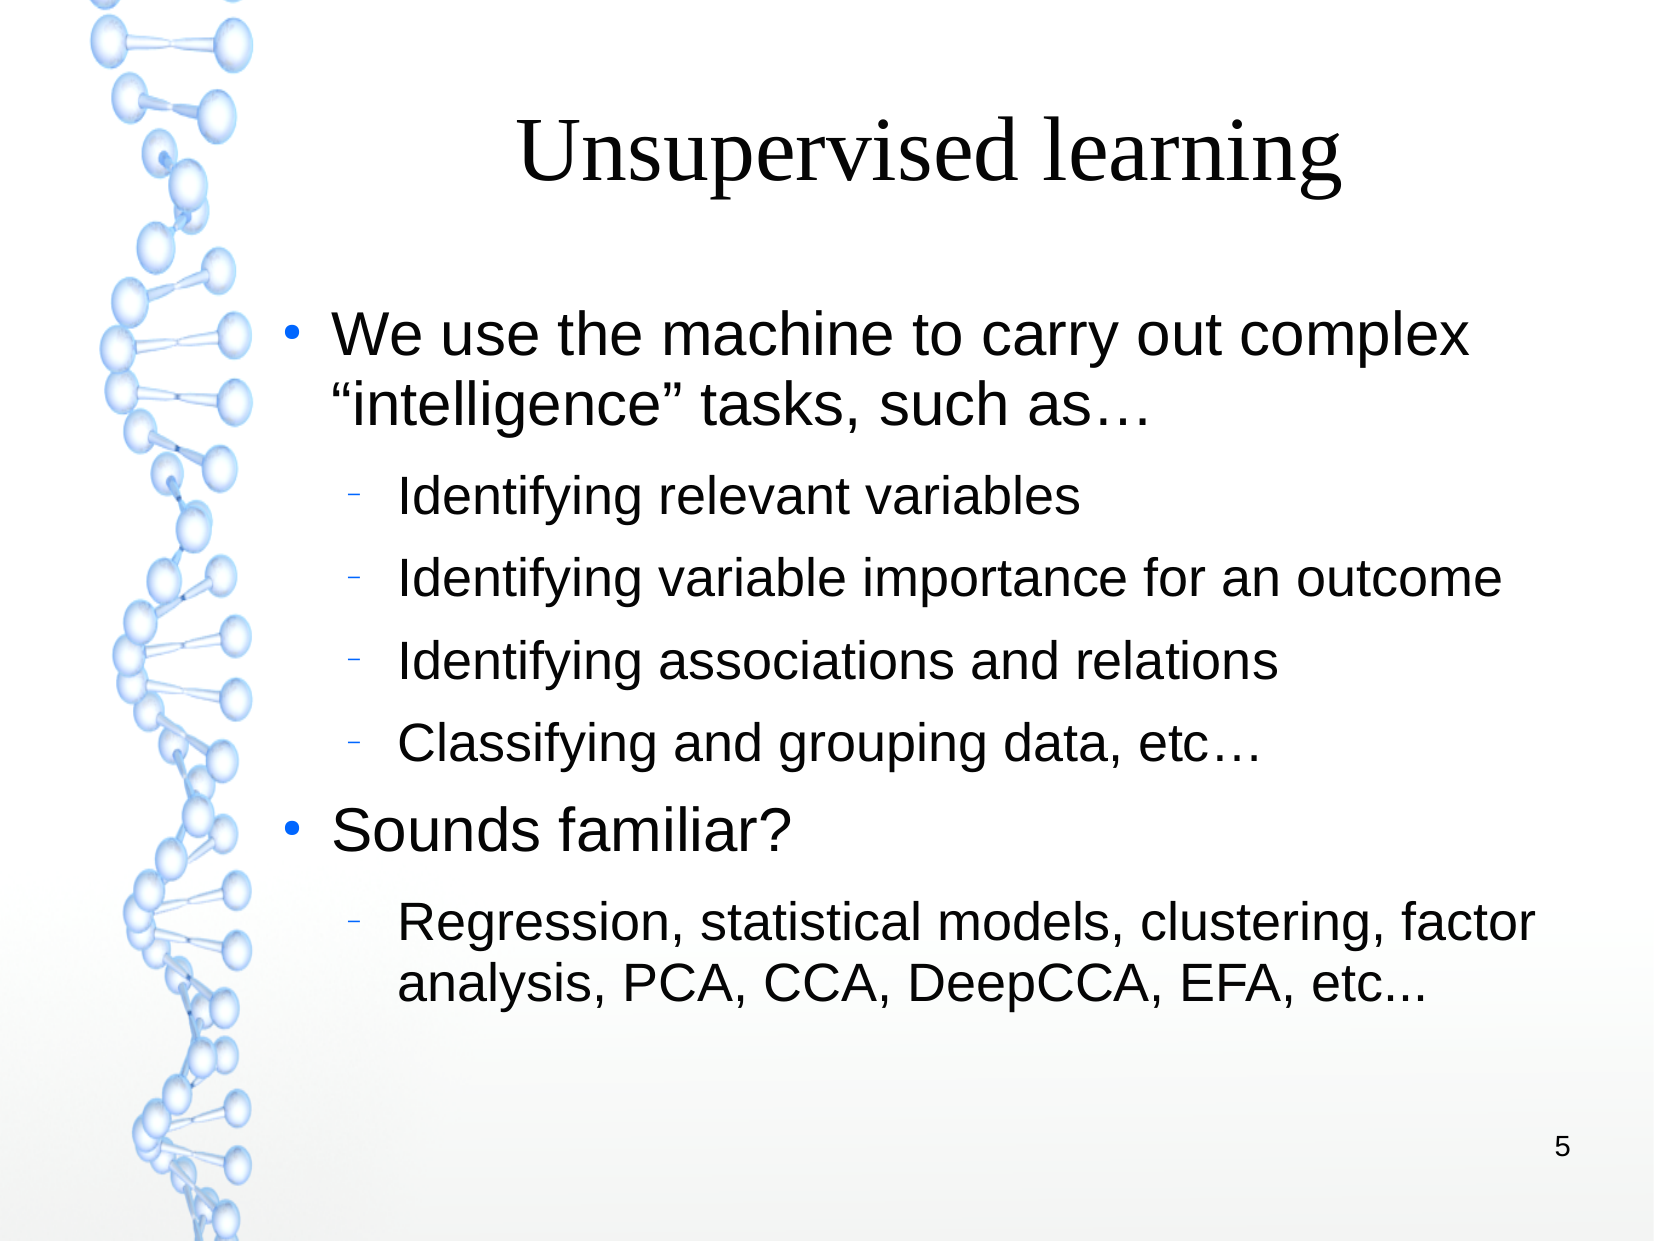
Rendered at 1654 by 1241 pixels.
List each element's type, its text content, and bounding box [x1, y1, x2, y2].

picture [0, 0, 1654, 1241]
title Unsupervised learning [265, 47, 1595, 252]
list We use the machine to carry out complex “intelligence” tasks, such as… Identifying relevant variables Identifying variable importance for an outcome Identifying associations and relations Classifying and grouping data, etc… Sounds familiar? Regression, statistical models, clustering, factor analysis, PCA, CCA, DeepCCA, EFA, etc... [265, 299, 1595, 1019]
